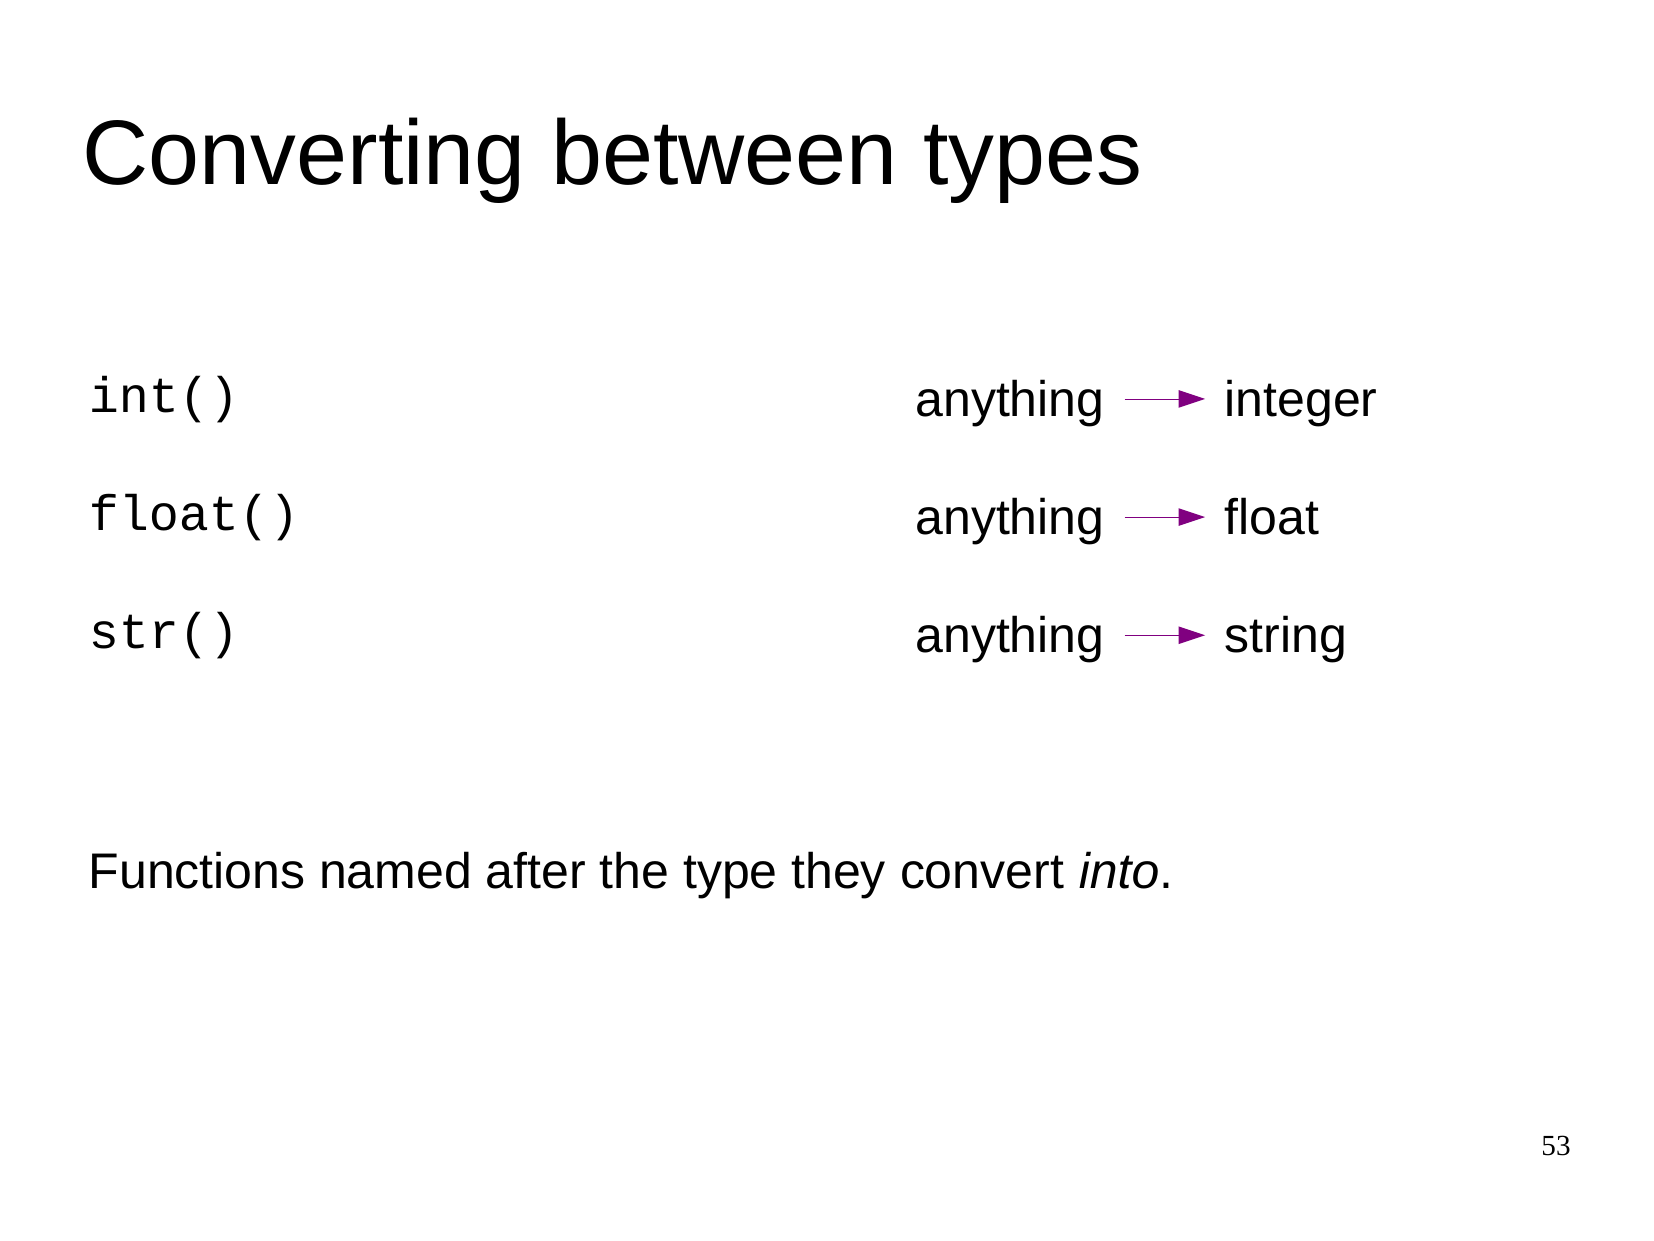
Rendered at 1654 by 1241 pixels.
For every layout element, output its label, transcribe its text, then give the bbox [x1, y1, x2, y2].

text_box anything [909, 483, 1125, 551]
text_box Functions named after the type they convert into. [82, 837, 1180, 906]
text_box string [1205, 601, 1354, 670]
text_box anything [909, 601, 1125, 670]
text_box float() [82, 483, 305, 552]
text_box str() [82, 601, 245, 670]
title Converting between types [82, 49, 1571, 257]
text_box anything [909, 365, 1125, 433]
text_box float [1205, 483, 1326, 551]
text_box int() [82, 365, 245, 434]
text_box integer [1205, 365, 1385, 433]
